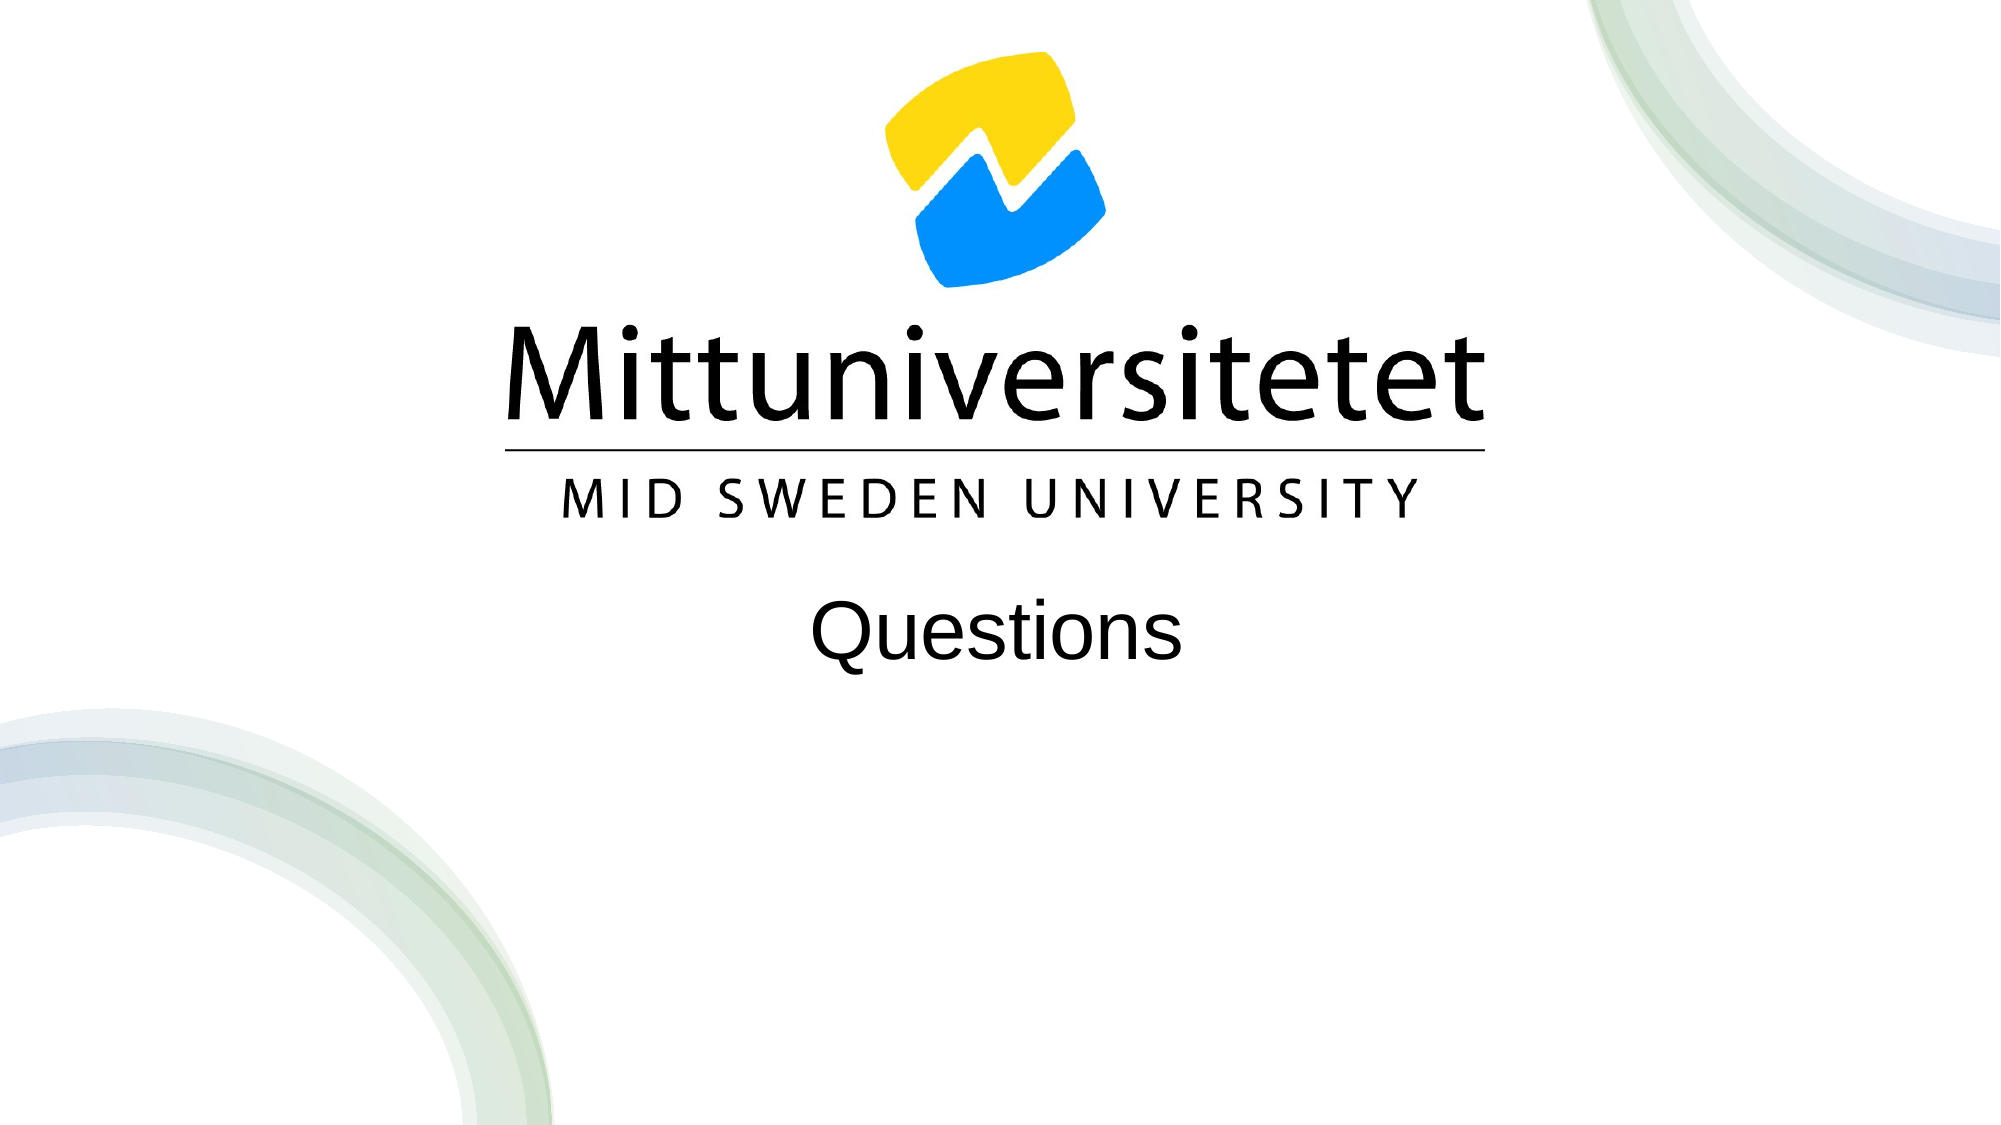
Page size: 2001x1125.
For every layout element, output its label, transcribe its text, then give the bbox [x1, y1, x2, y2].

title Questions [124, 557, 1870, 685]
picture [505, 52, 1485, 518]
text_box [0, 0, 2000, 1125]
